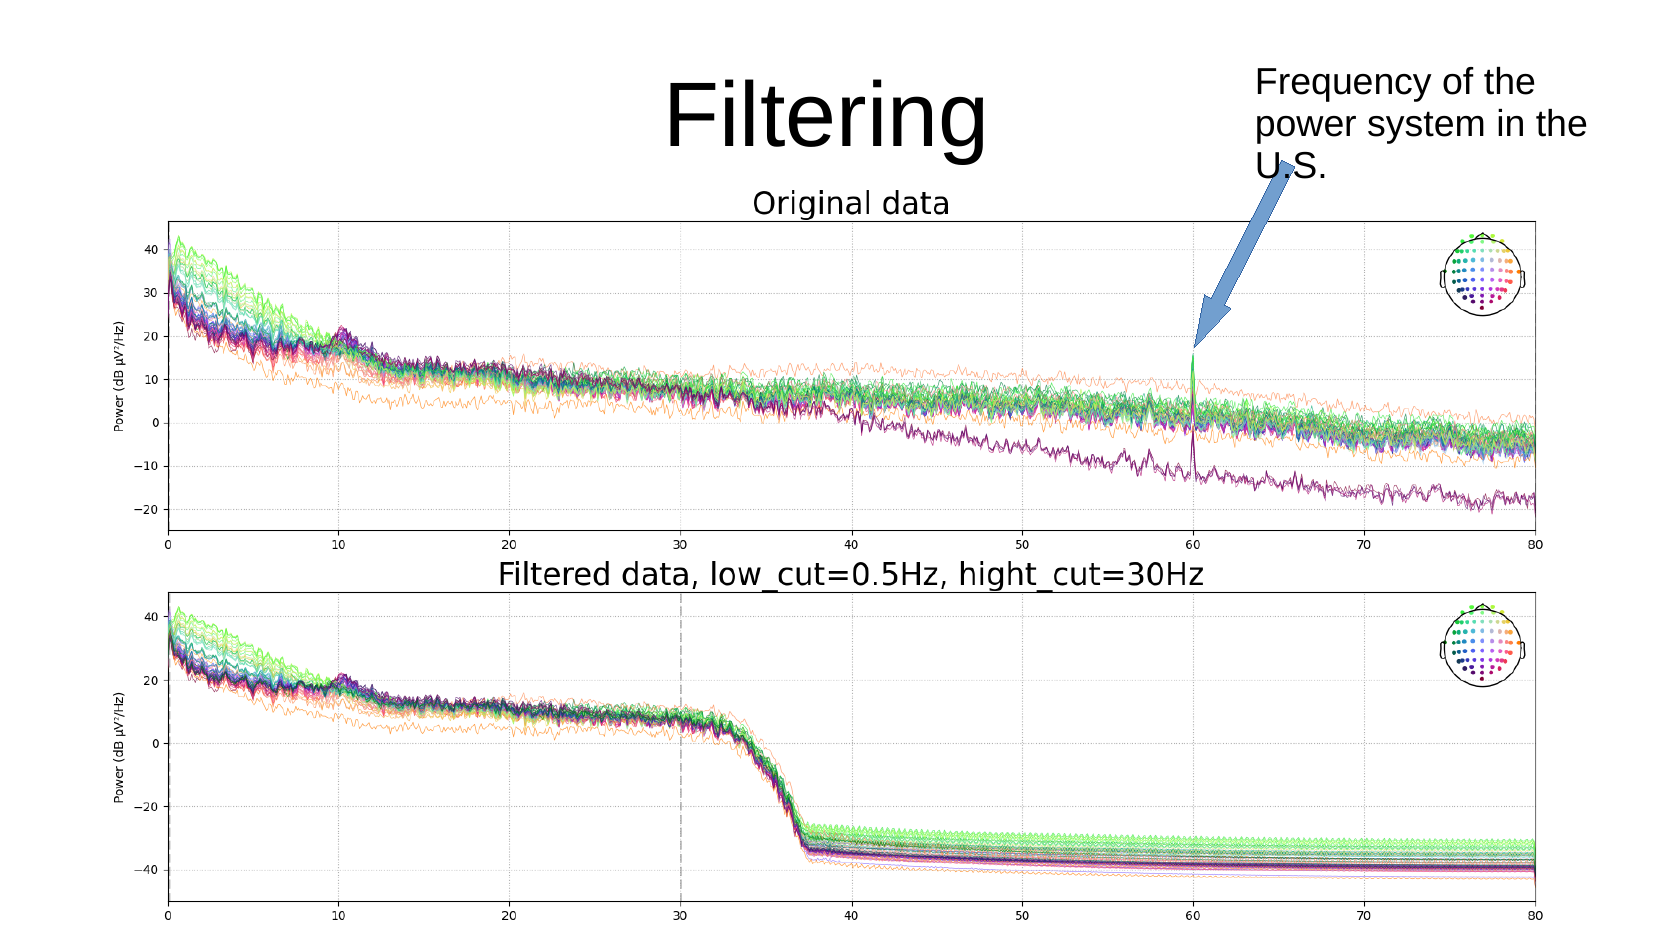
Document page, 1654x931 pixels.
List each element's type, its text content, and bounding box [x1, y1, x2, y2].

text_box [1194, 237, 1259, 348]
title Filtering [82, 37, 1571, 193]
picture [103, 181, 1551, 931]
text_box Frequency of the power system in the U.S. [1240, 53, 1654, 237]
